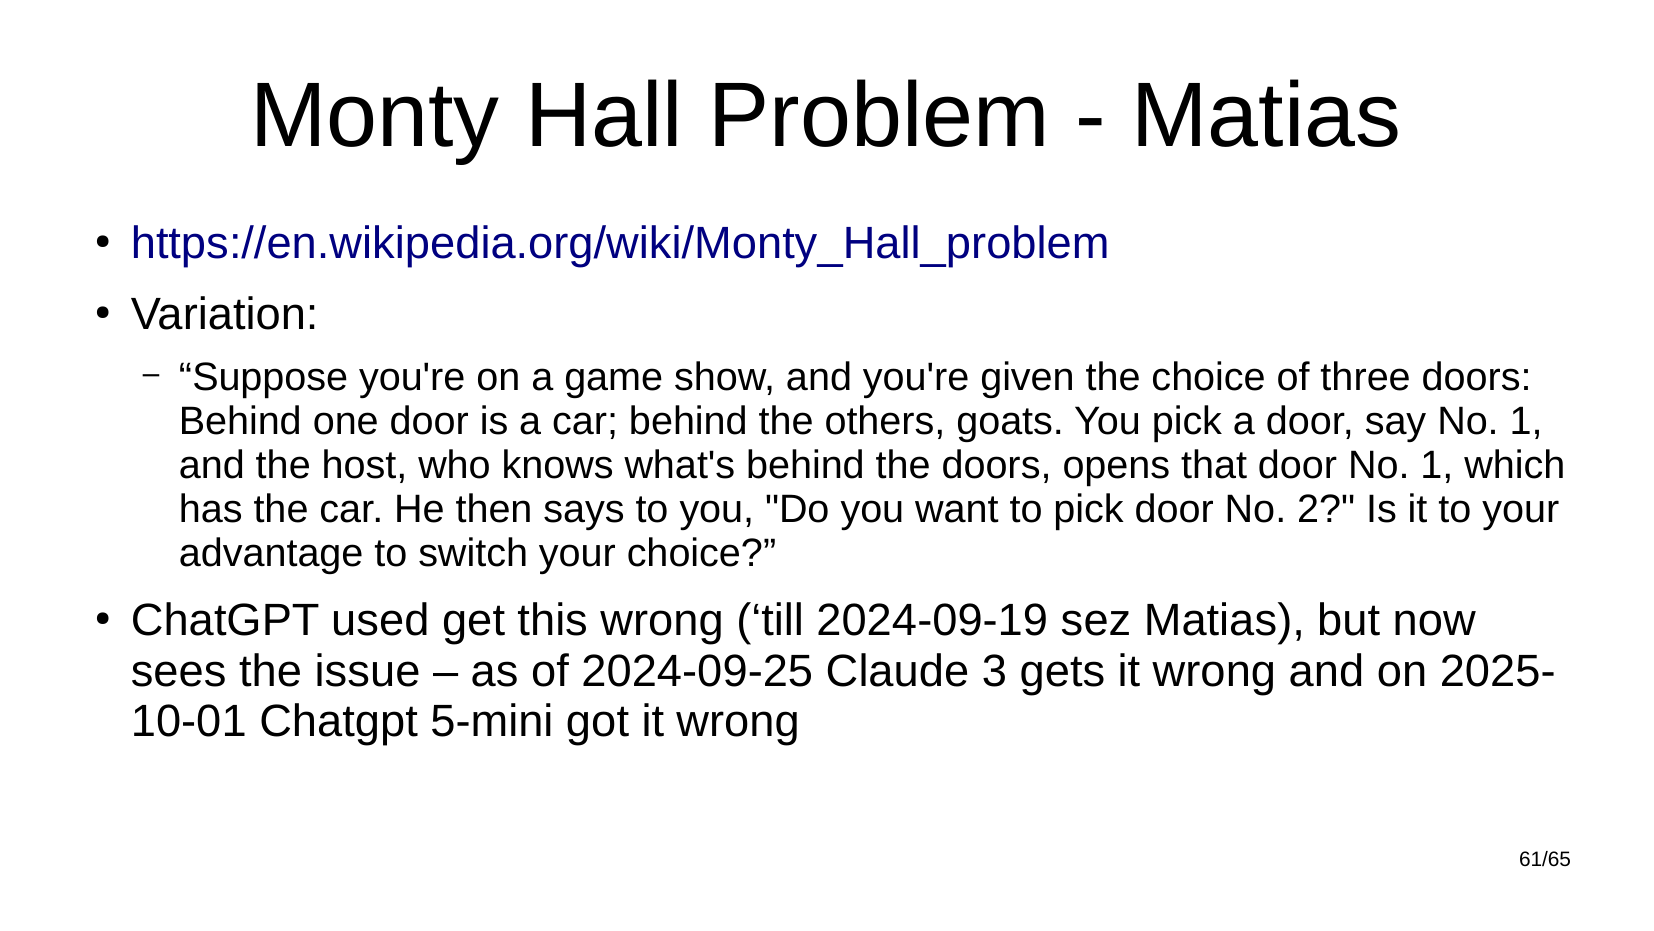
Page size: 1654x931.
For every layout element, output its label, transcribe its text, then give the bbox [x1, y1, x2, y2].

list https://en.wikipedia.org/wiki/Monty_Hall_problem Variation: “Suppose you're on a game show, and you're given the choice of three doors: Behind one door is a car; behind the others, goats. You pick a door, say No. 1, and the host, who knows what's behind the doors, opens that door No. 1, which has the car. He then says to you, "Do you want to pick door No. 2?" Is it to your advantage to switch your choice?” ChatGPT used get this wrong (‘till 2024-09-19 sez Matias), but now sees the issue – as of 2024-09-25 Claude 3 gets it wrong and on 2025-10-01 Chatgpt 5-mini got it wrong [82, 217, 1571, 758]
title Monty Hall Problem - Matias [82, 37, 1571, 193]
